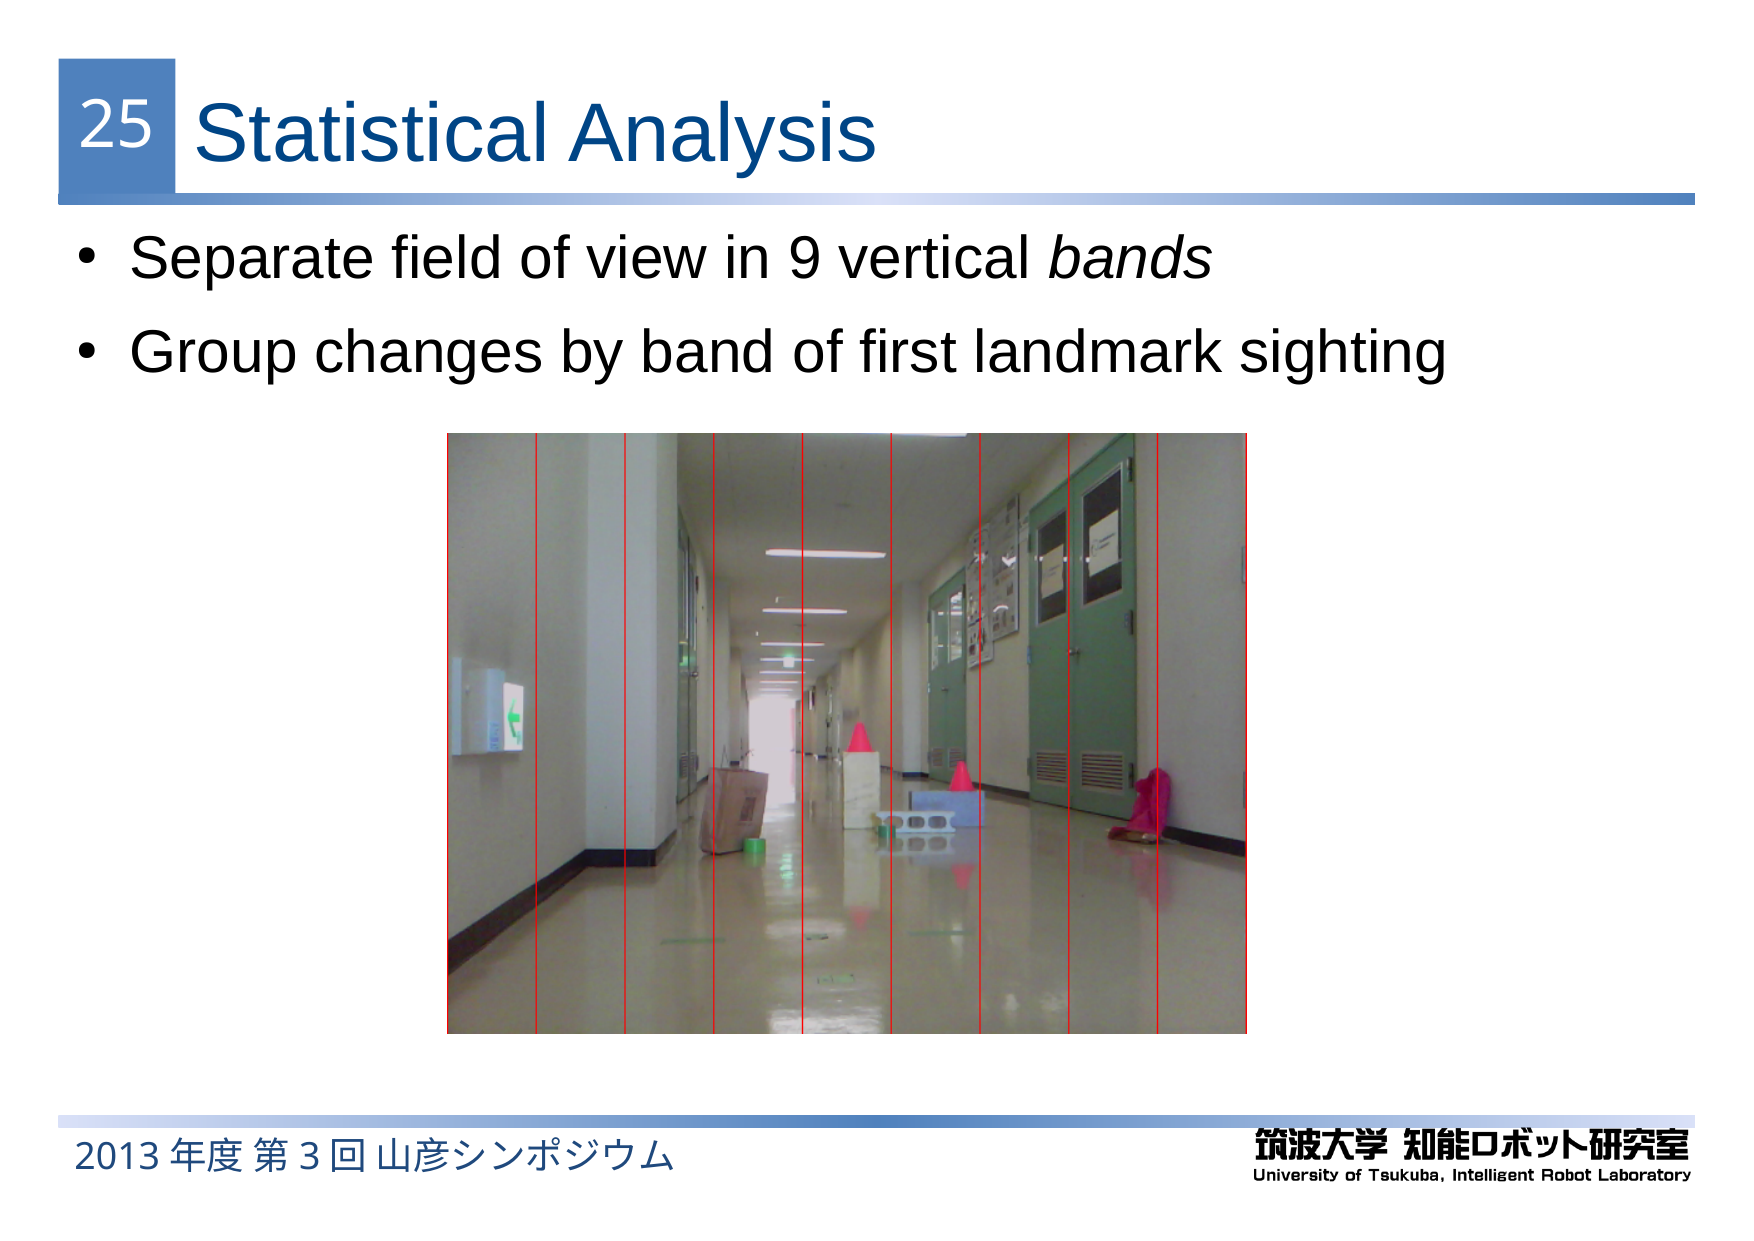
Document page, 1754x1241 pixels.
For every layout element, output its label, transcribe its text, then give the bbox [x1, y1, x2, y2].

title Statistical Analysis [193, 61, 1651, 205]
list Separate field of view in 9 vertical bands Group changes by band of first landmark sighting [58, 223, 1696, 479]
picture [1252, 1127, 1691, 1182]
picture [447, 433, 1247, 1034]
